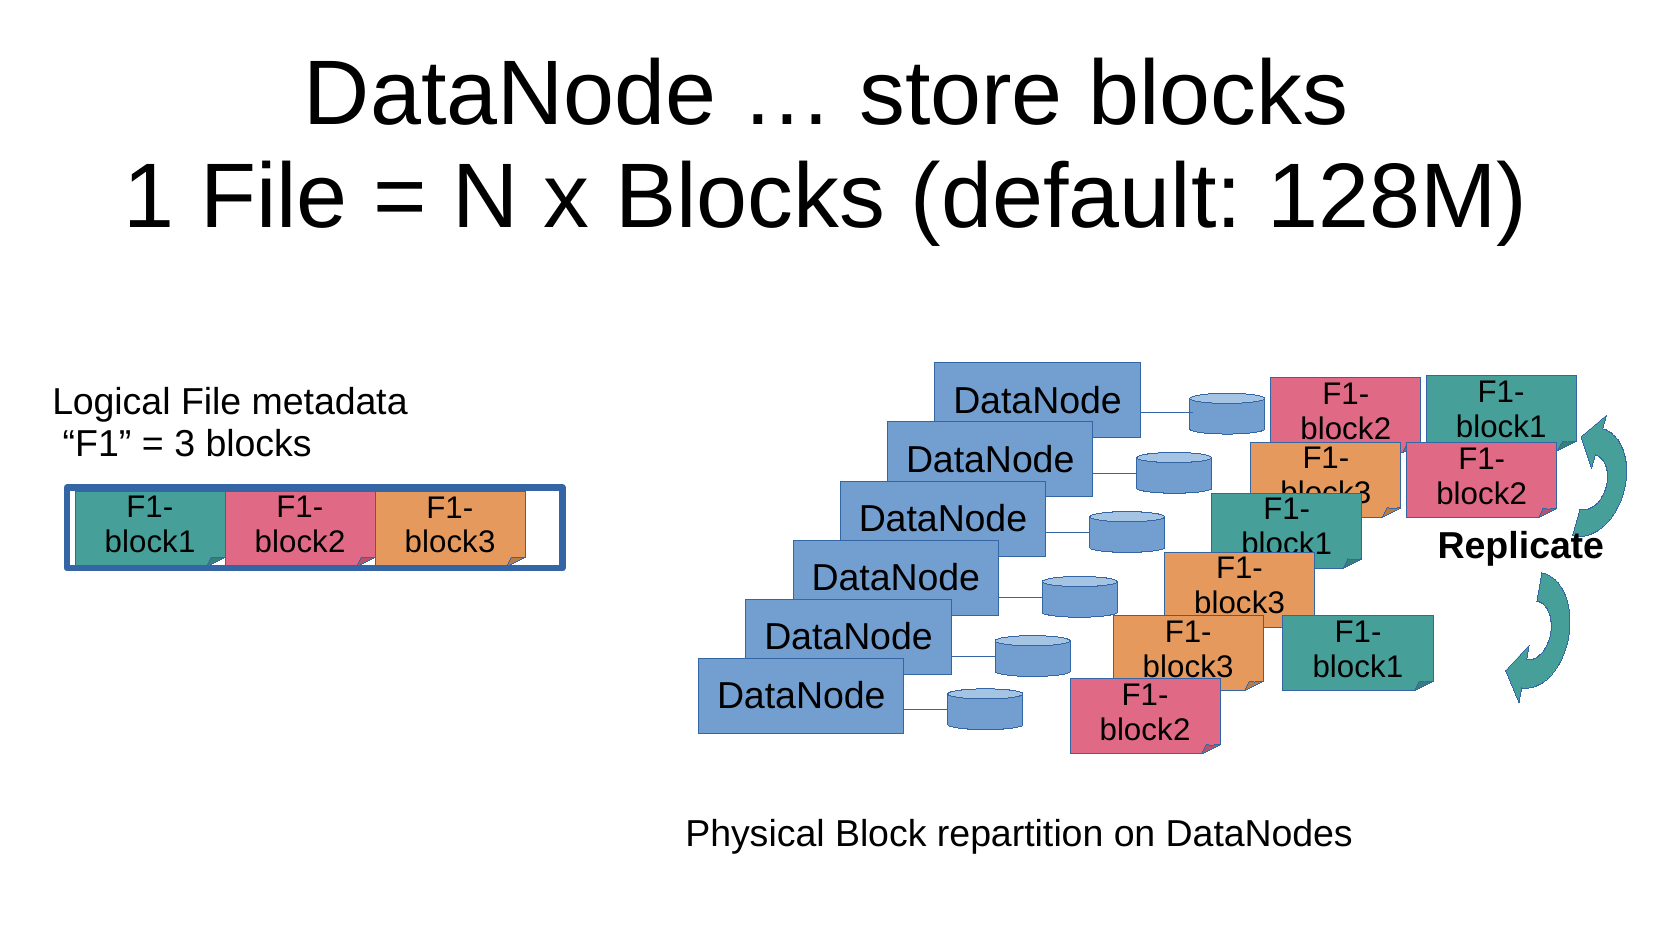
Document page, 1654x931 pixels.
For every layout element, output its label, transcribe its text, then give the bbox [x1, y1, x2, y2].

text_box [1089, 518, 1165, 553]
text_box [1577, 415, 1627, 517]
text_box DataNode [934, 362, 1141, 438]
title Using Yarn api.. [1089, 511, 1165, 522]
text_box [1505, 574, 1570, 703]
text_box F1-block2 [1270, 377, 1421, 453]
text_box [1042, 582, 1118, 618]
text_box DataNode [793, 540, 999, 616]
title DataNode … store blocks 1 File = N x Blocks (default: 128M) [82, 41, 1571, 247]
text_box F1-block1 [1282, 615, 1434, 691]
title Using Yarn api.. [1042, 576, 1118, 587]
text_box DataNode [698, 658, 904, 734]
text_box Physical Block repartition on DataNodes [670, 805, 1368, 863]
title Using Yarn api.. [995, 635, 1071, 646]
text_box F1-block3 [1164, 552, 1315, 628]
text_box F1-block3 [1250, 442, 1401, 518]
text_box F1-block1 [1426, 375, 1577, 449]
title Using Yarn api.. [947, 688, 1023, 699]
text_box F1-block2 [1406, 442, 1557, 518]
text_box [947, 695, 1023, 730]
text_box Replicate [1422, 517, 1620, 574]
text_box F1-block1 [1211, 493, 1362, 569]
text_box F1-block2 [225, 491, 375, 565]
text_box DataNode [840, 481, 1046, 557]
text_box [1189, 399, 1265, 435]
title Using Yarn api.. [1189, 393, 1265, 404]
text_box DataNode [745, 599, 952, 675]
text_box [995, 641, 1071, 677]
text_box Logical File metadata “F1” = 3 blocks [37, 373, 423, 473]
text_box F1-block1 [75, 491, 225, 565]
text_box F1-block3 [1113, 615, 1264, 691]
text_box F1-block3 [375, 491, 526, 565]
text_box F1-block2 [1070, 678, 1221, 754]
title Using Yarn api.. [1136, 452, 1212, 463]
text_box DataNode [887, 421, 1093, 497]
text_box [1136, 458, 1212, 494]
